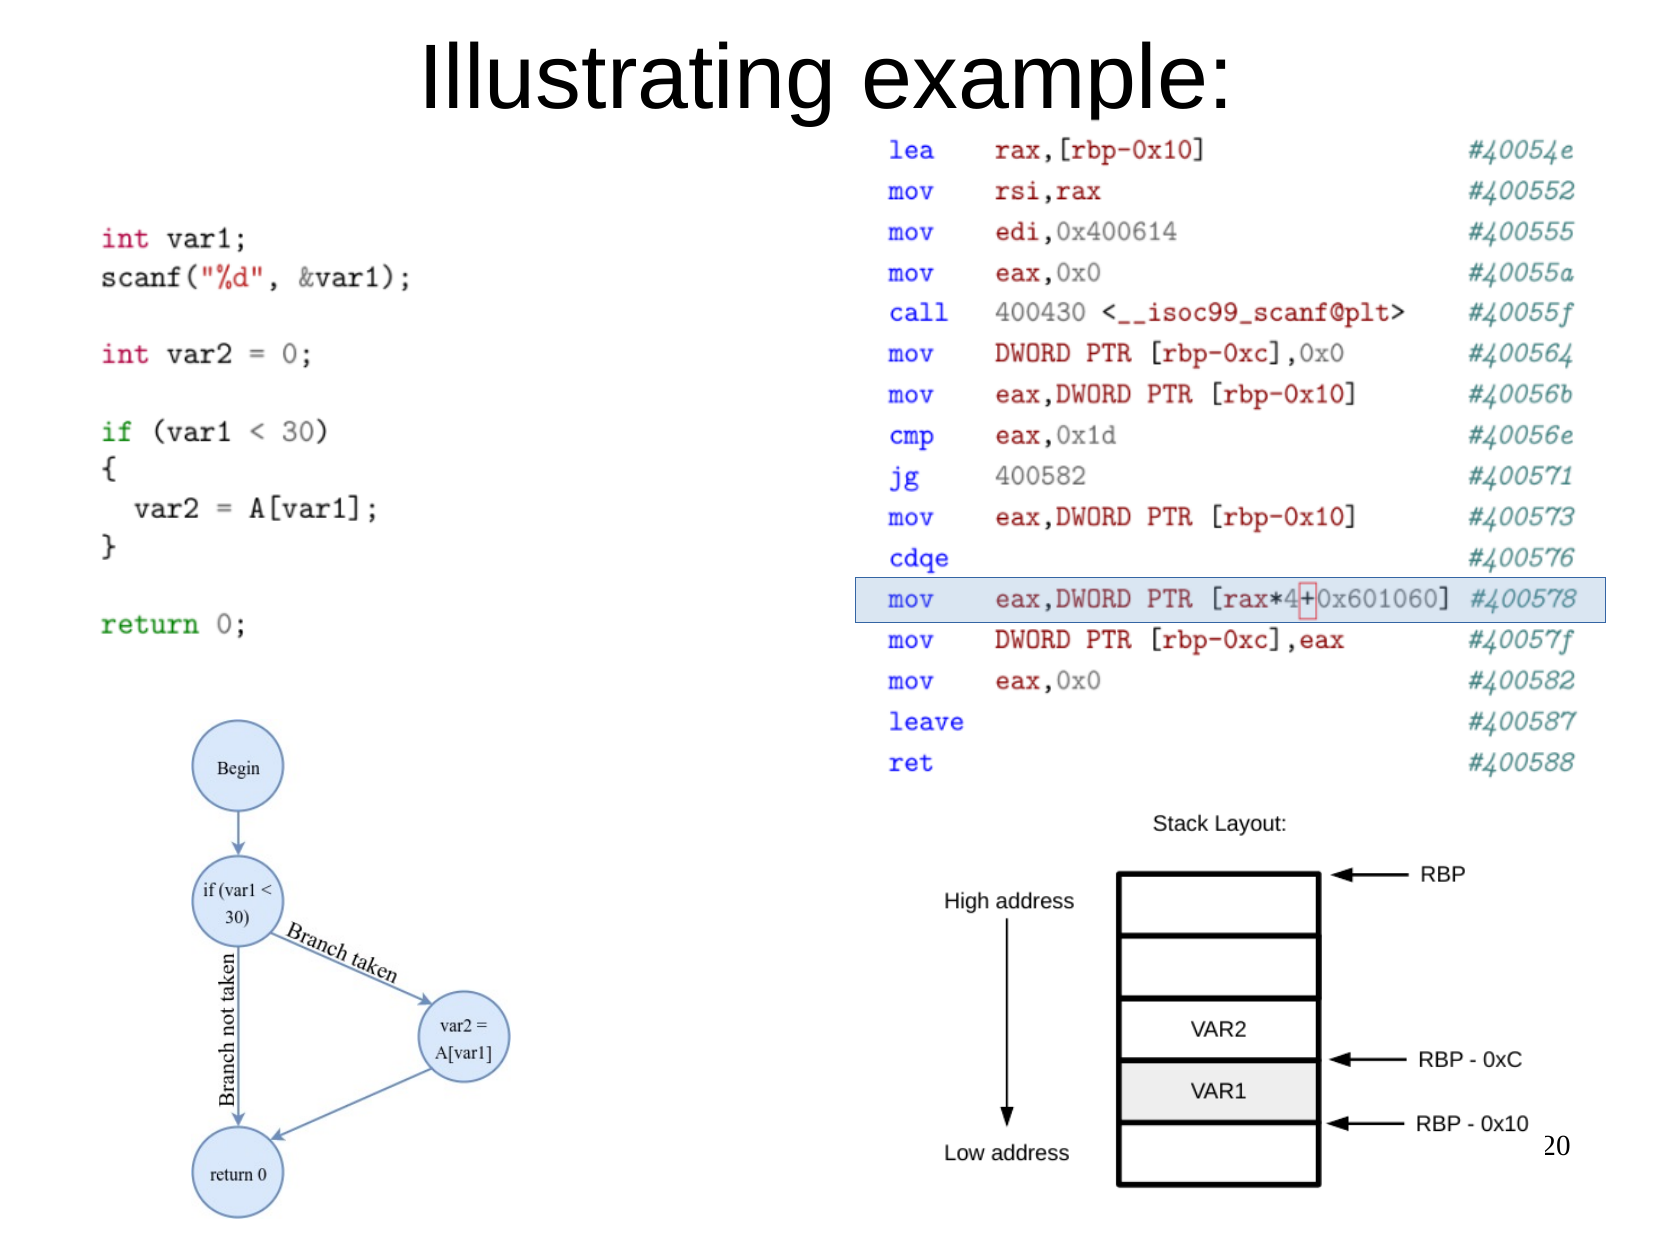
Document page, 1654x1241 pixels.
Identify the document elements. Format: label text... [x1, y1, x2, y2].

title Illustrating example: [82, 0, 1571, 104]
text_box [855, 577, 1606, 623]
picture [0, 104, 1622, 1241]
